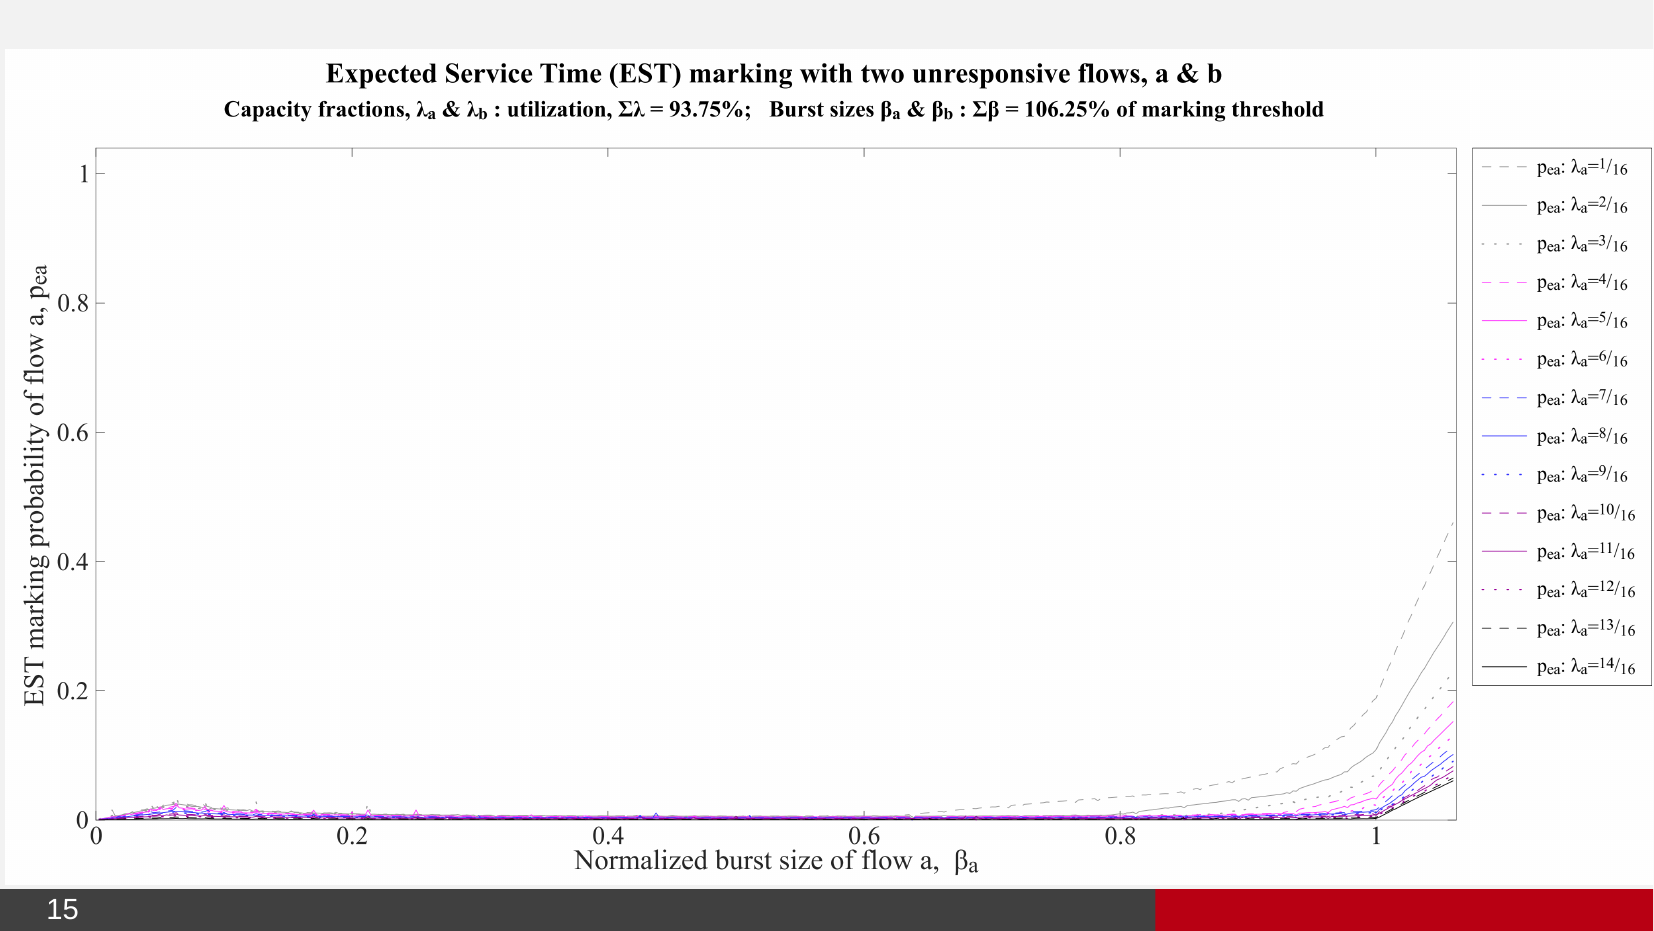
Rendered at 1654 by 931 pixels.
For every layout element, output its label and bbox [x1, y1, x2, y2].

picture [5, 49, 1654, 885]
